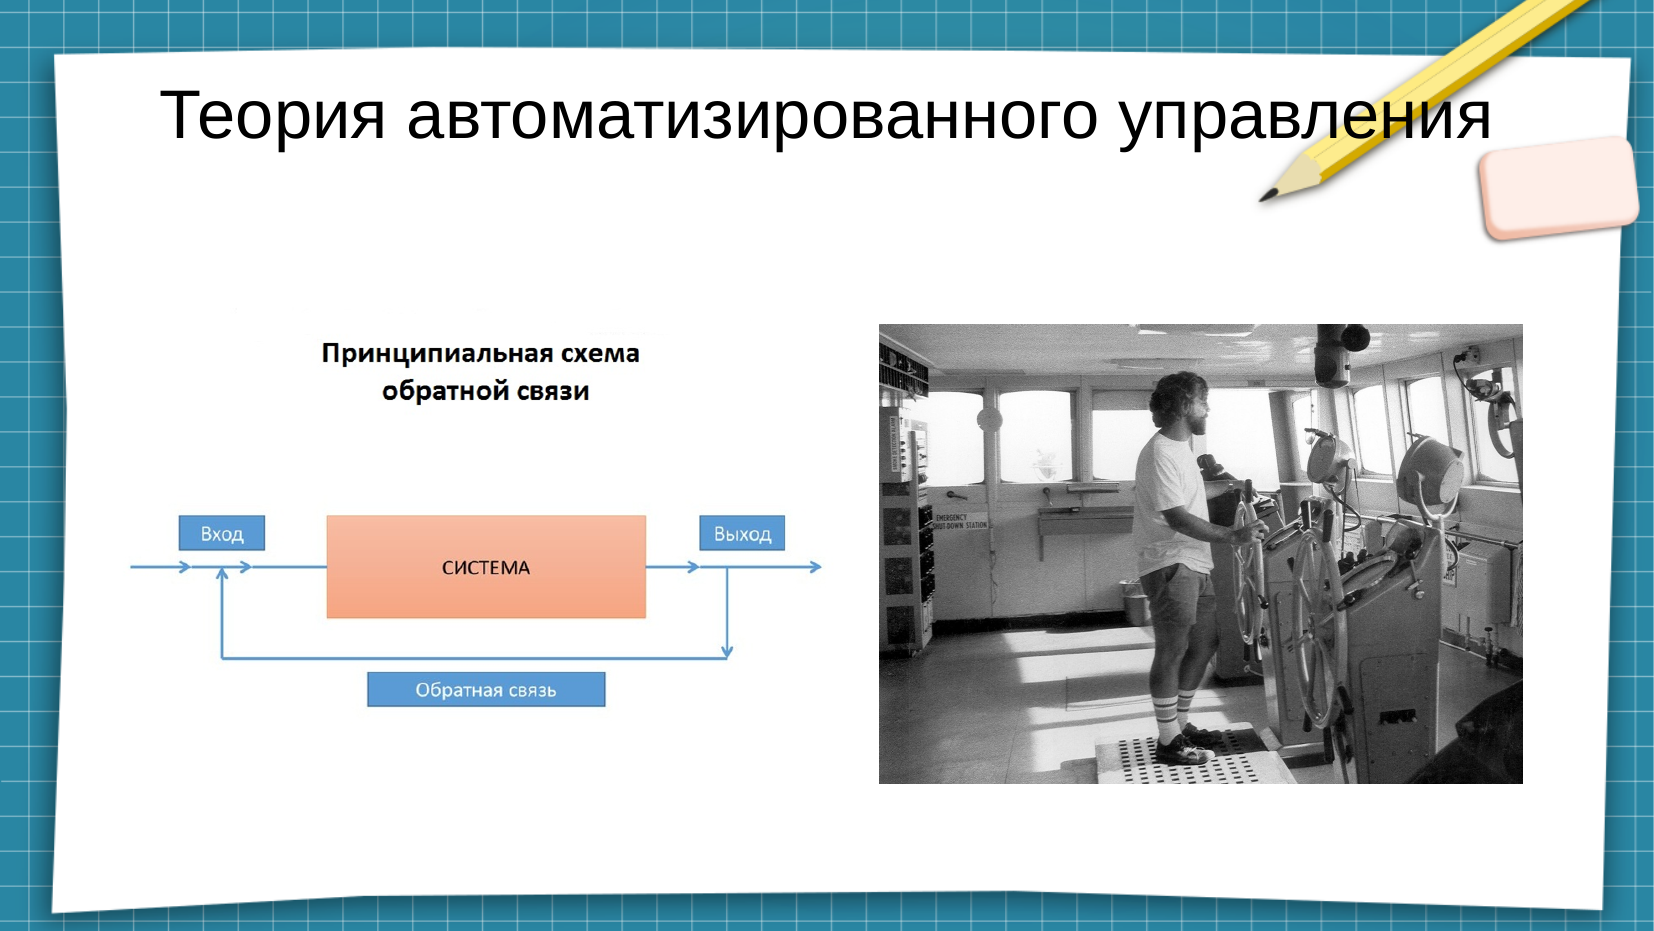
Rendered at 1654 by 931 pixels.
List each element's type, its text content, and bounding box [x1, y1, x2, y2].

picture [0, 0, 1654, 931]
title Теория автоматизированного управления [82, 37, 1571, 193]
